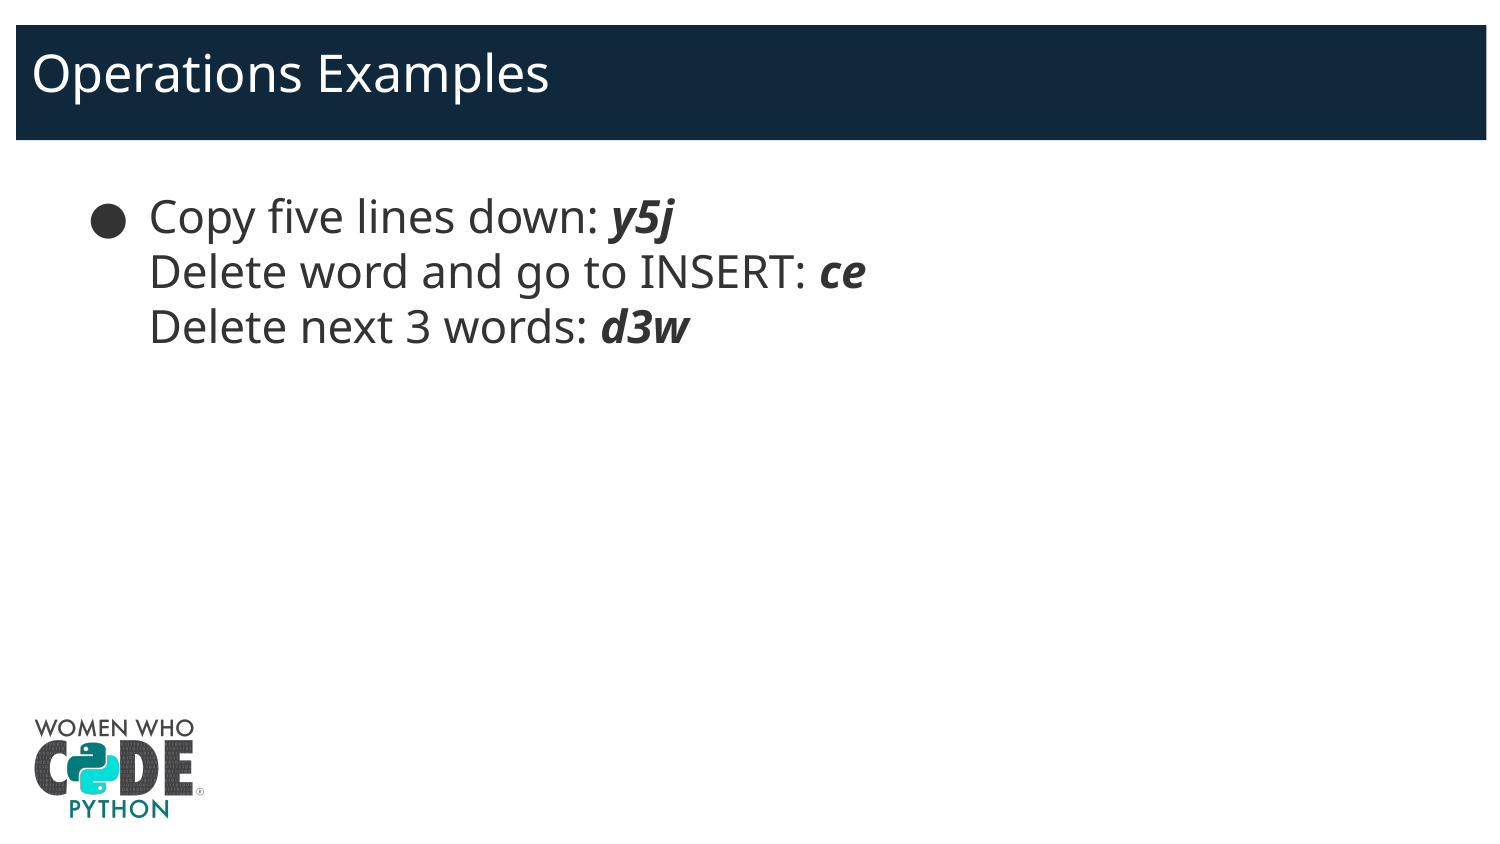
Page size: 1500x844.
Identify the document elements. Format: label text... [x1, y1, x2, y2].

text_box Operations Examples [16, 25, 1487, 141]
picture [19, 704, 213, 833]
title Copy five lines down: y5j Delete word and go to INSERT: ce Delete next 3 words: d3w [58, 172, 1442, 775]
